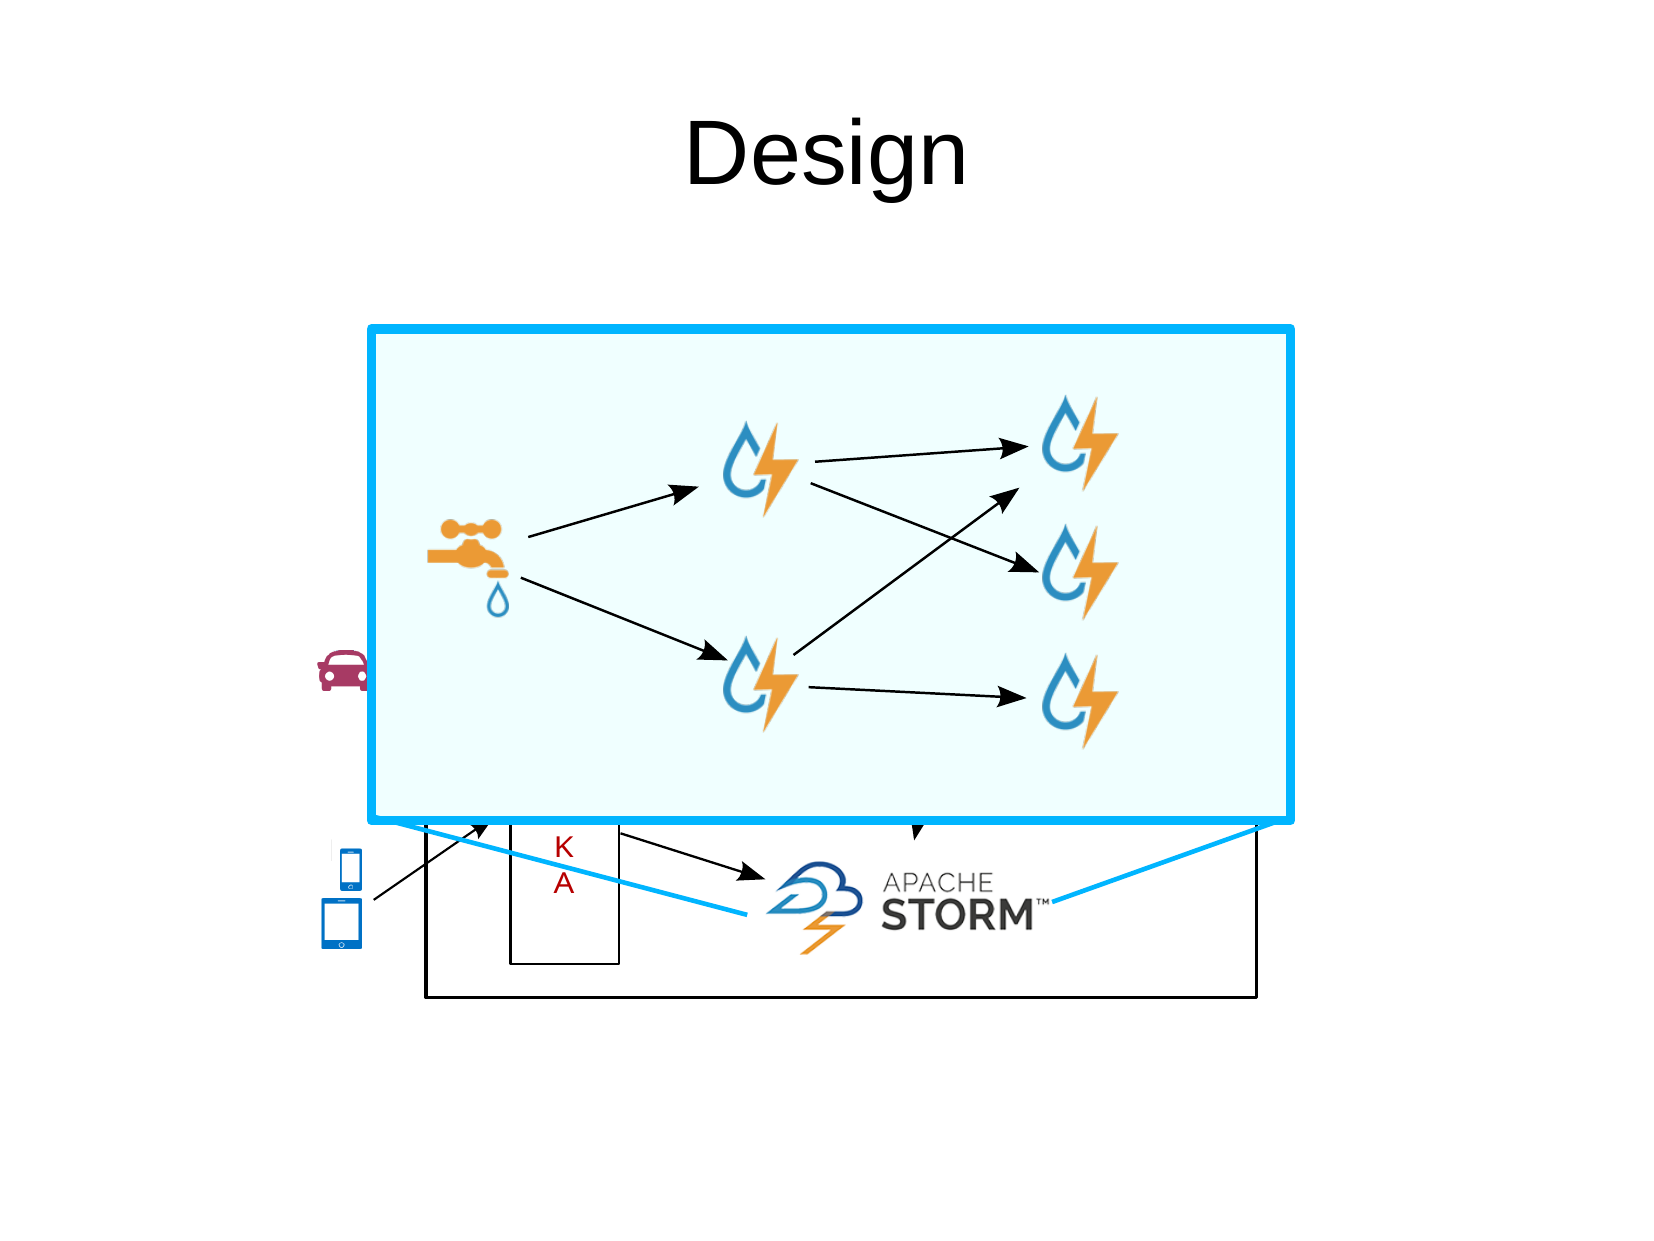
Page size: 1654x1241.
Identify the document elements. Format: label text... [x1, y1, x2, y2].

picture [302, 290, 1351, 1010]
title Design [82, 49, 1571, 257]
